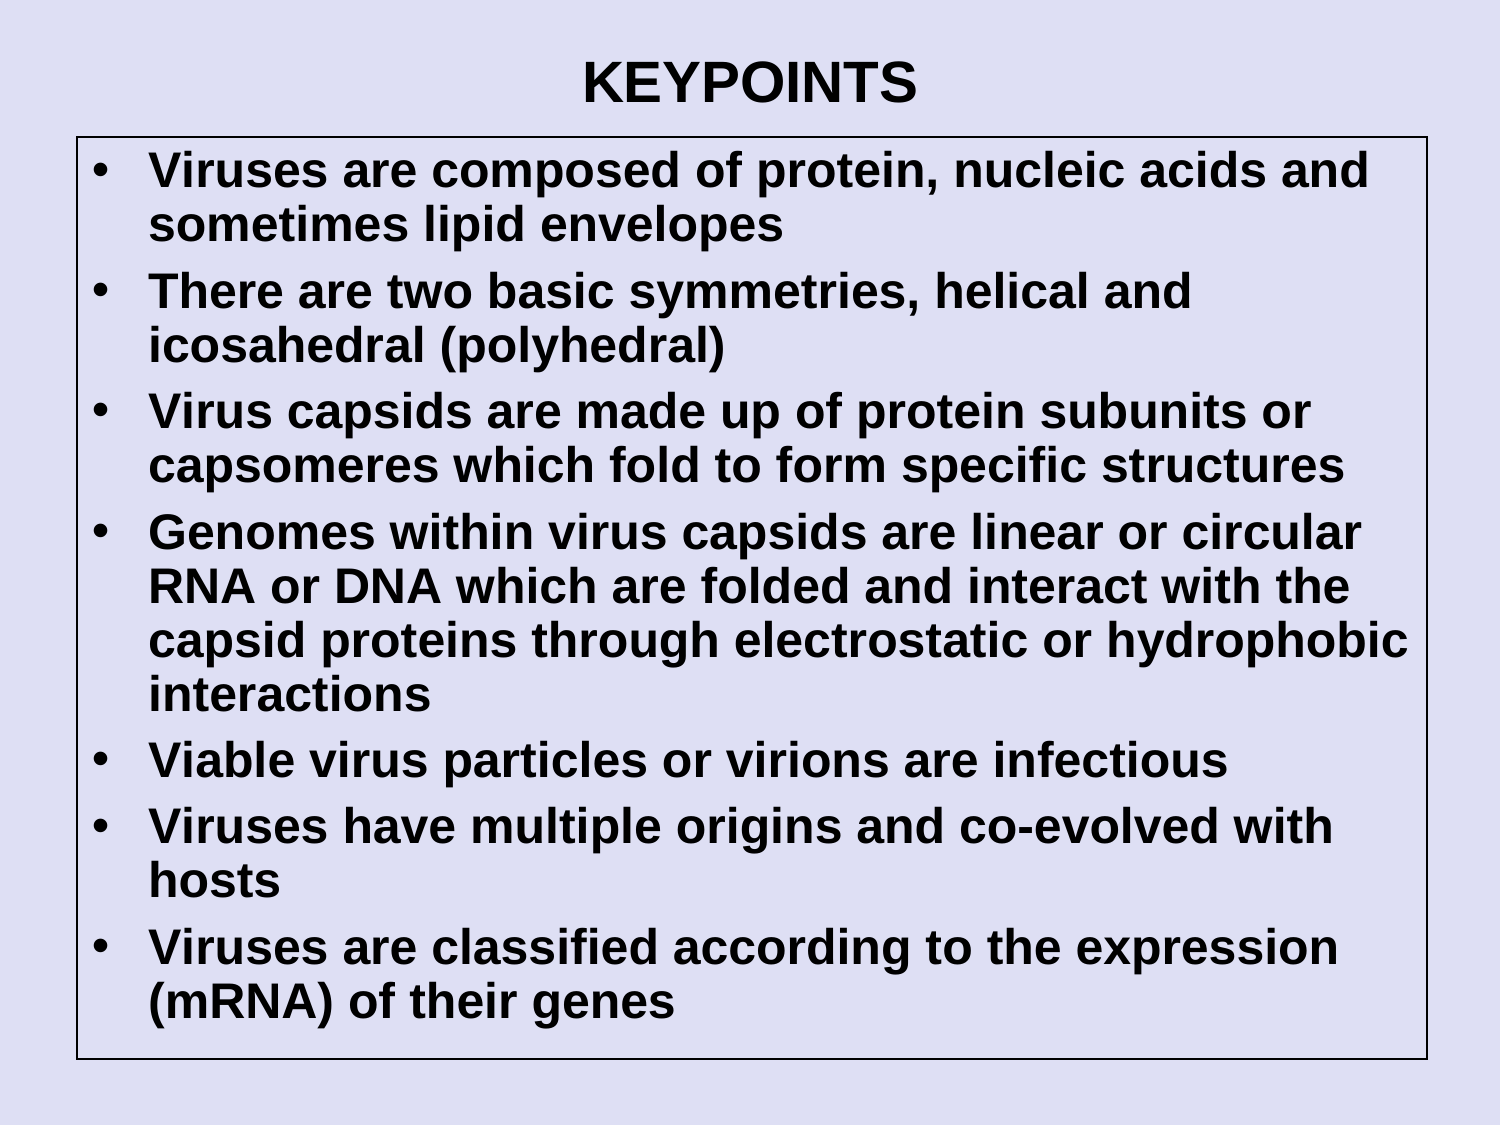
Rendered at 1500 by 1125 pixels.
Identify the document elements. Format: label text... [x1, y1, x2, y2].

title KEYPOINTS [75, 45, 1426, 114]
list Viruses are composed of protein, nucleic acids and sometimes lipid envelopes There are two basic symmetries, helical and icosahedral (polyhedral) Virus capsids are made up of protein subunits or capsomeres which fold to form specific structures Genomes within virus capsids are linear or circular RNA or DNA which are folded and interact with the capsid proteins through electrostatic or hydrophobic interactions Viable virus particles or virions are infectious Viruses have multiple origins and co-evolved with hosts Viruses are classified according to the expression (mRNA) of their genes [76, 137, 1427, 1059]
